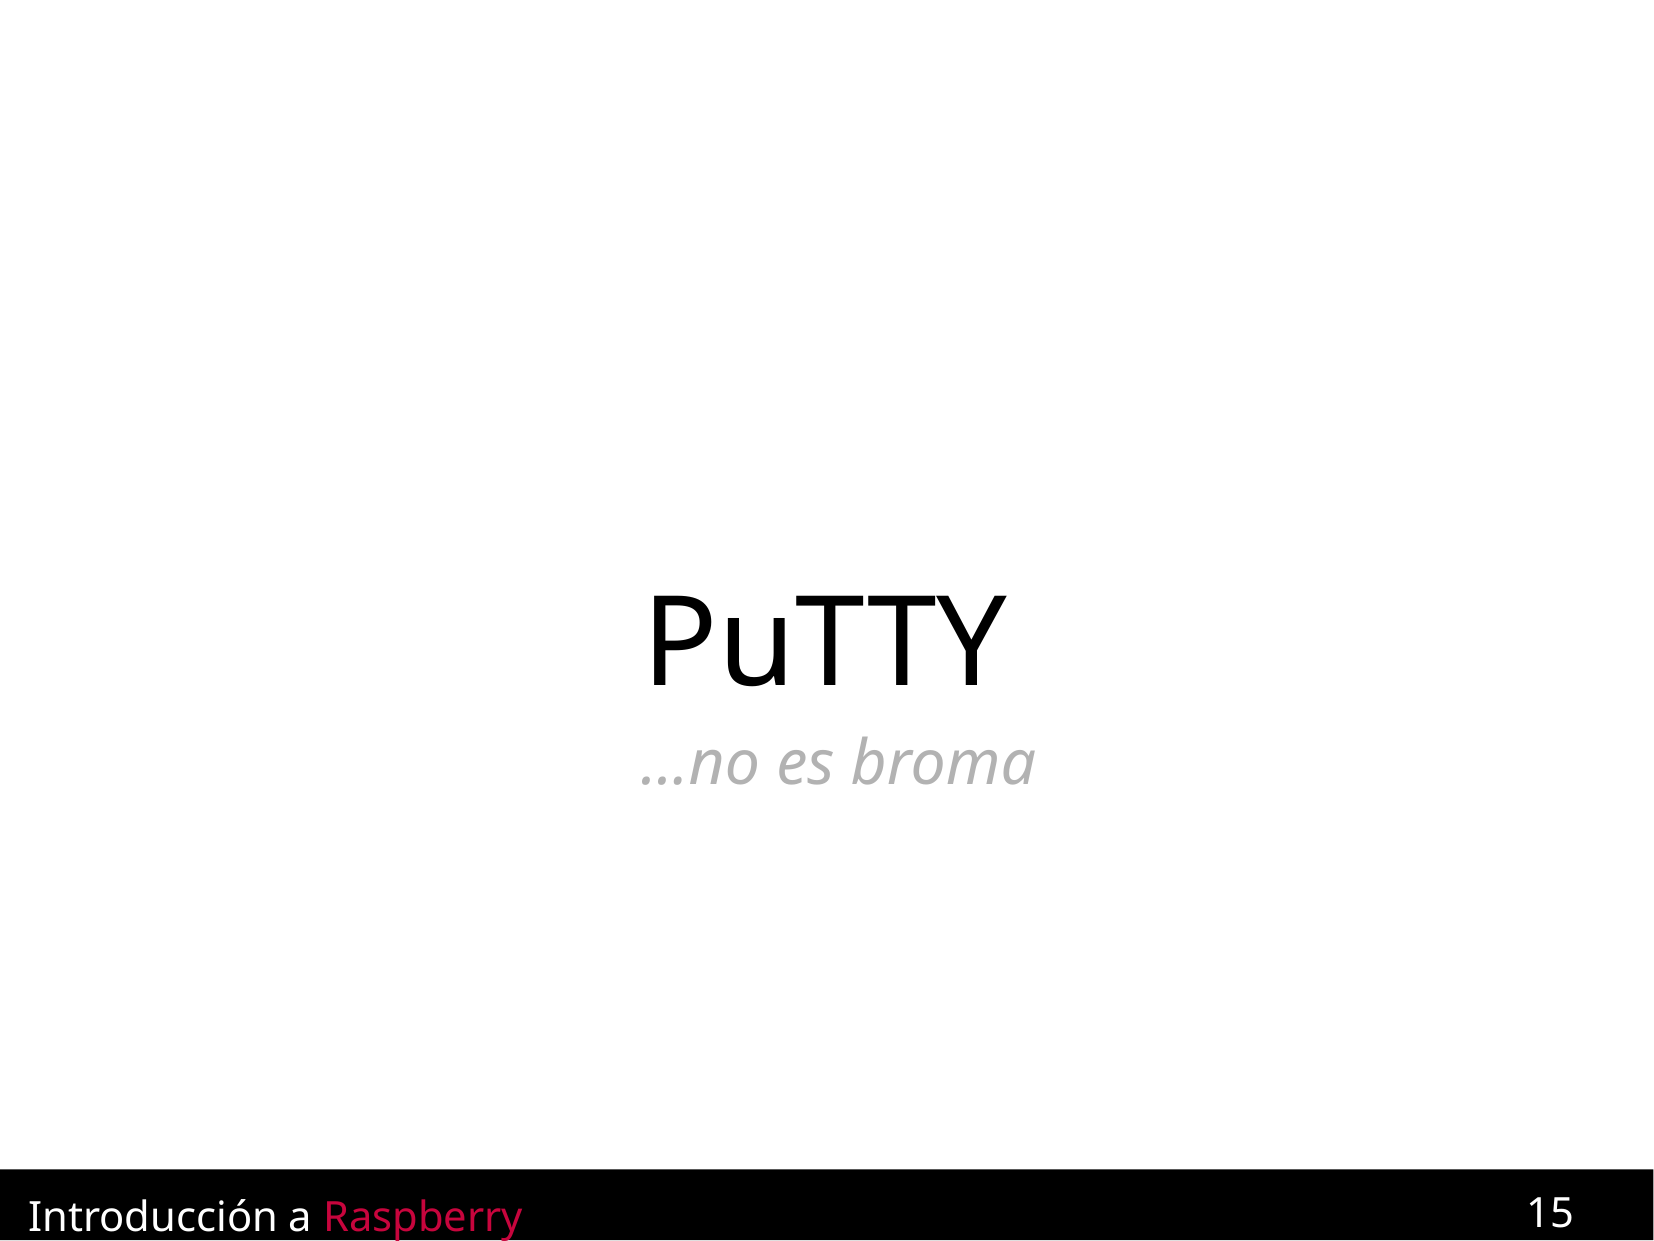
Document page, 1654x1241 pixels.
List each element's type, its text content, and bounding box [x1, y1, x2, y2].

text_box ...no es broma [625, 710, 1038, 794]
text_box Introducción a Raspberry Pi [13, 1179, 556, 1241]
text_box PuTTY [627, 544, 1026, 697]
text_box [0, 1169, 1654, 1241]
text_box <number> [1521, 1175, 1654, 1241]
